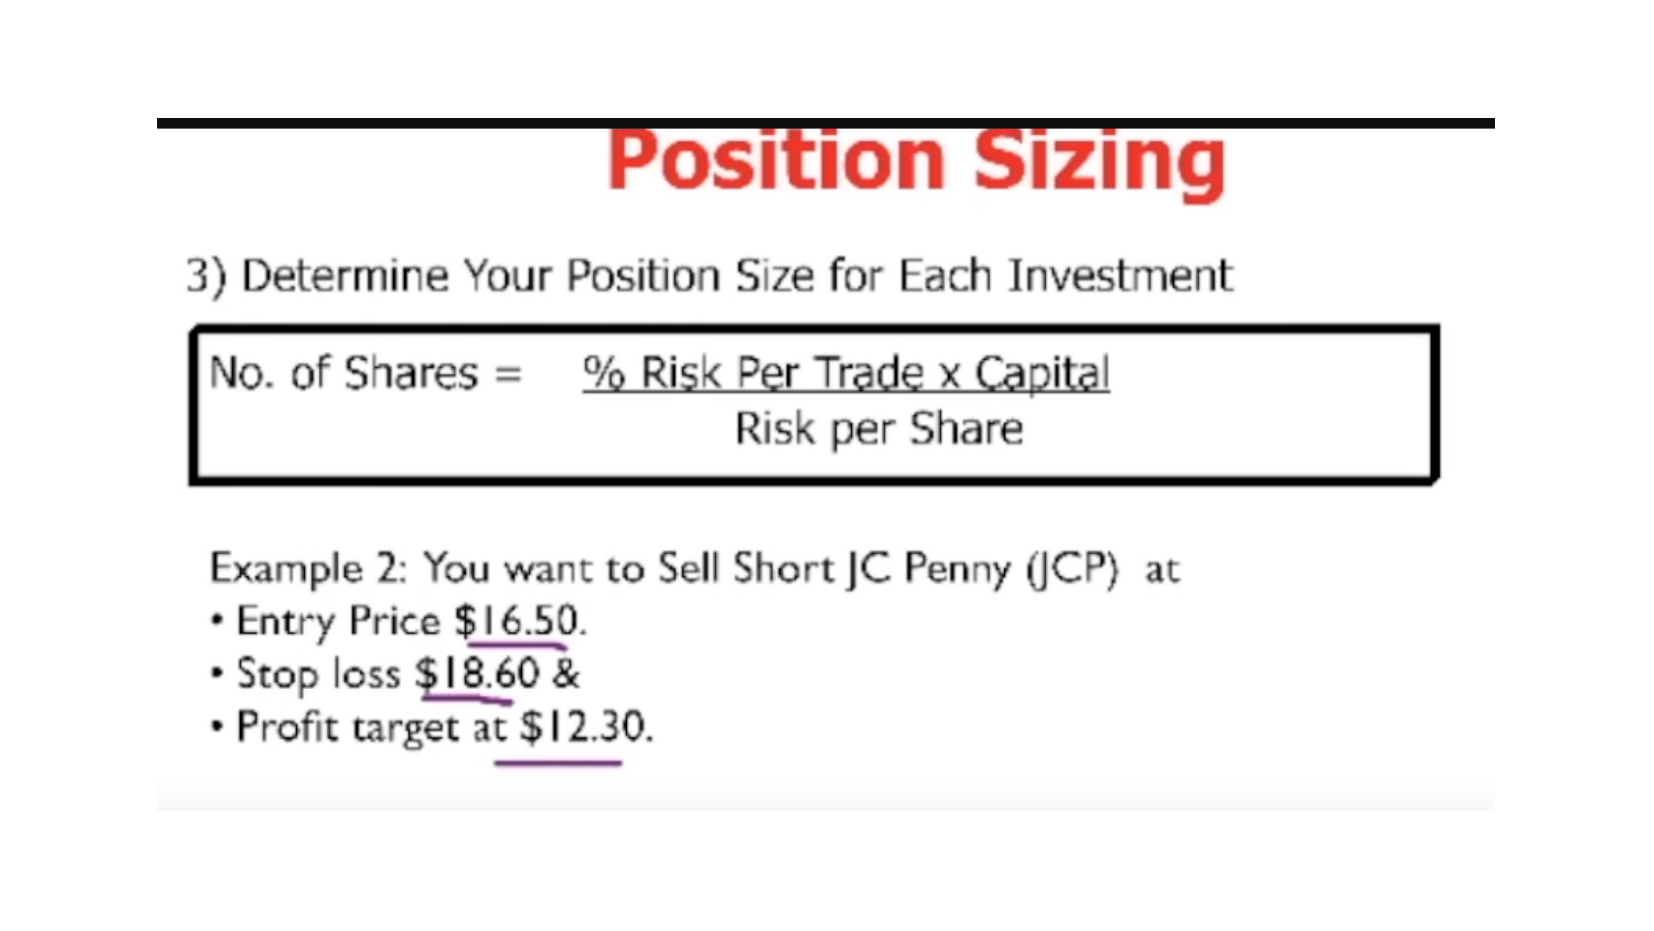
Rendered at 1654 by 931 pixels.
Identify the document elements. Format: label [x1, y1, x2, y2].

picture [157, 118, 1495, 811]
